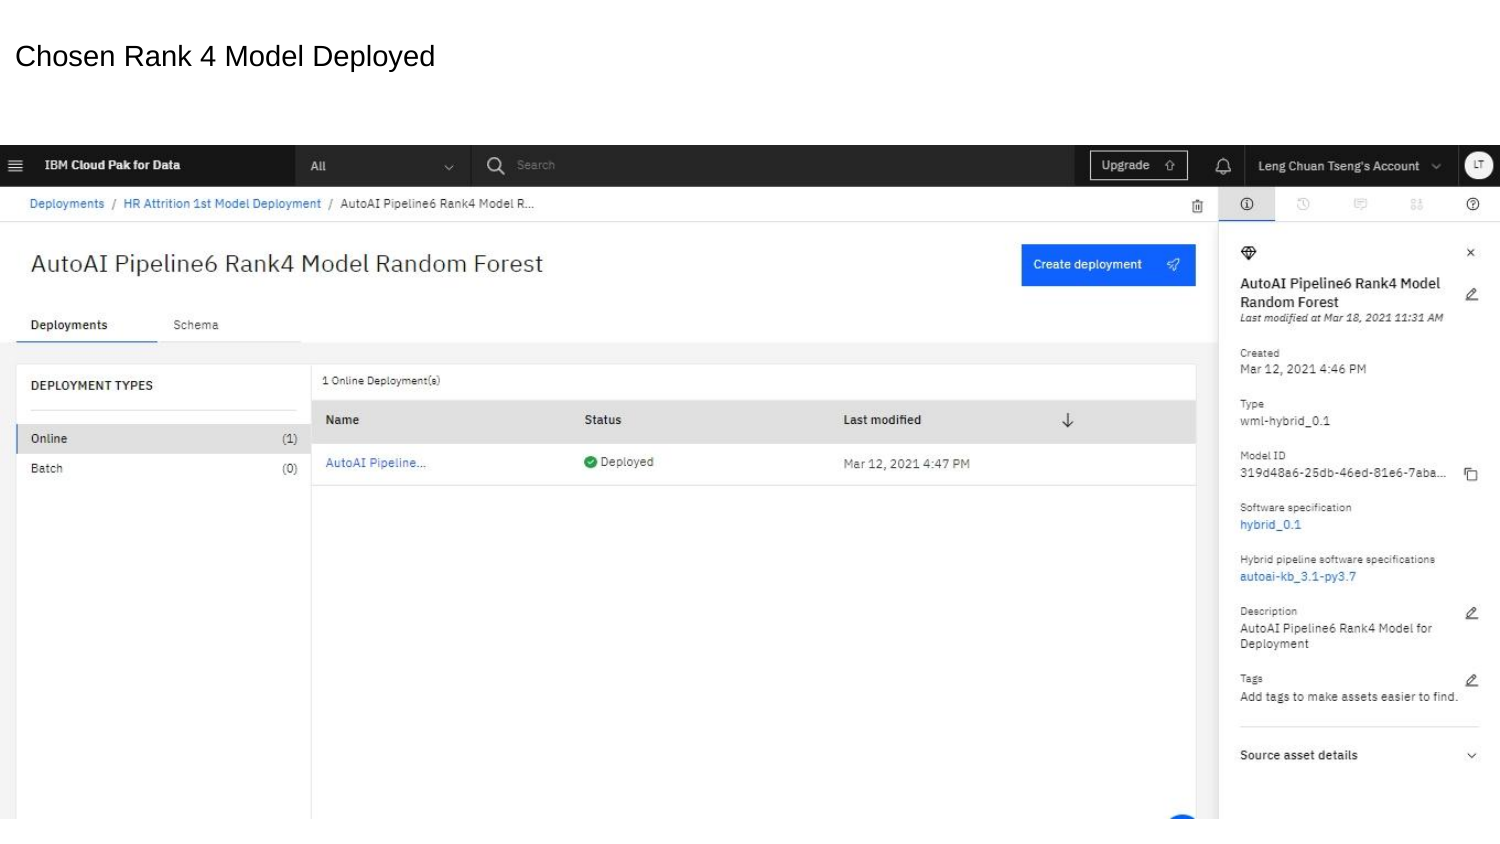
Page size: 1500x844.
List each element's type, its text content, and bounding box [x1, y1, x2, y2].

picture [0, 145, 1500, 819]
title Chosen Rank 4 Model Deployed [0, 22, 1398, 128]
